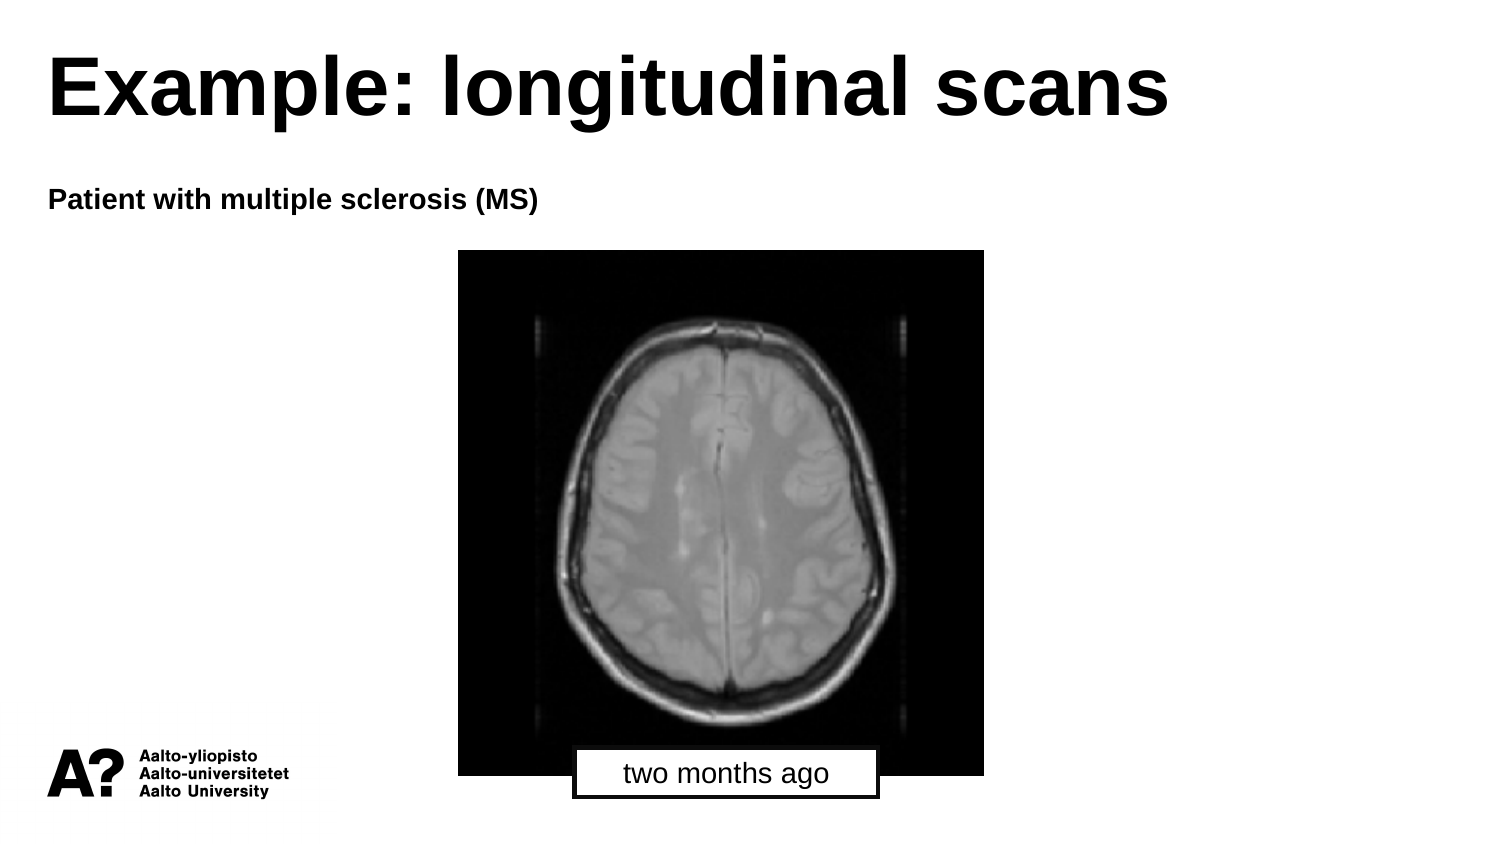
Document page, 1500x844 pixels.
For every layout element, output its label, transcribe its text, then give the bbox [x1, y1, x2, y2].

list Example: longitudinal scans [47, 32, 1442, 197]
list Patient with multiple sclerosis (MS) [48, 180, 696, 235]
picture [0, 702, 337, 844]
text_box two months ago [574, 747, 879, 798]
picture [458, 250, 984, 776]
